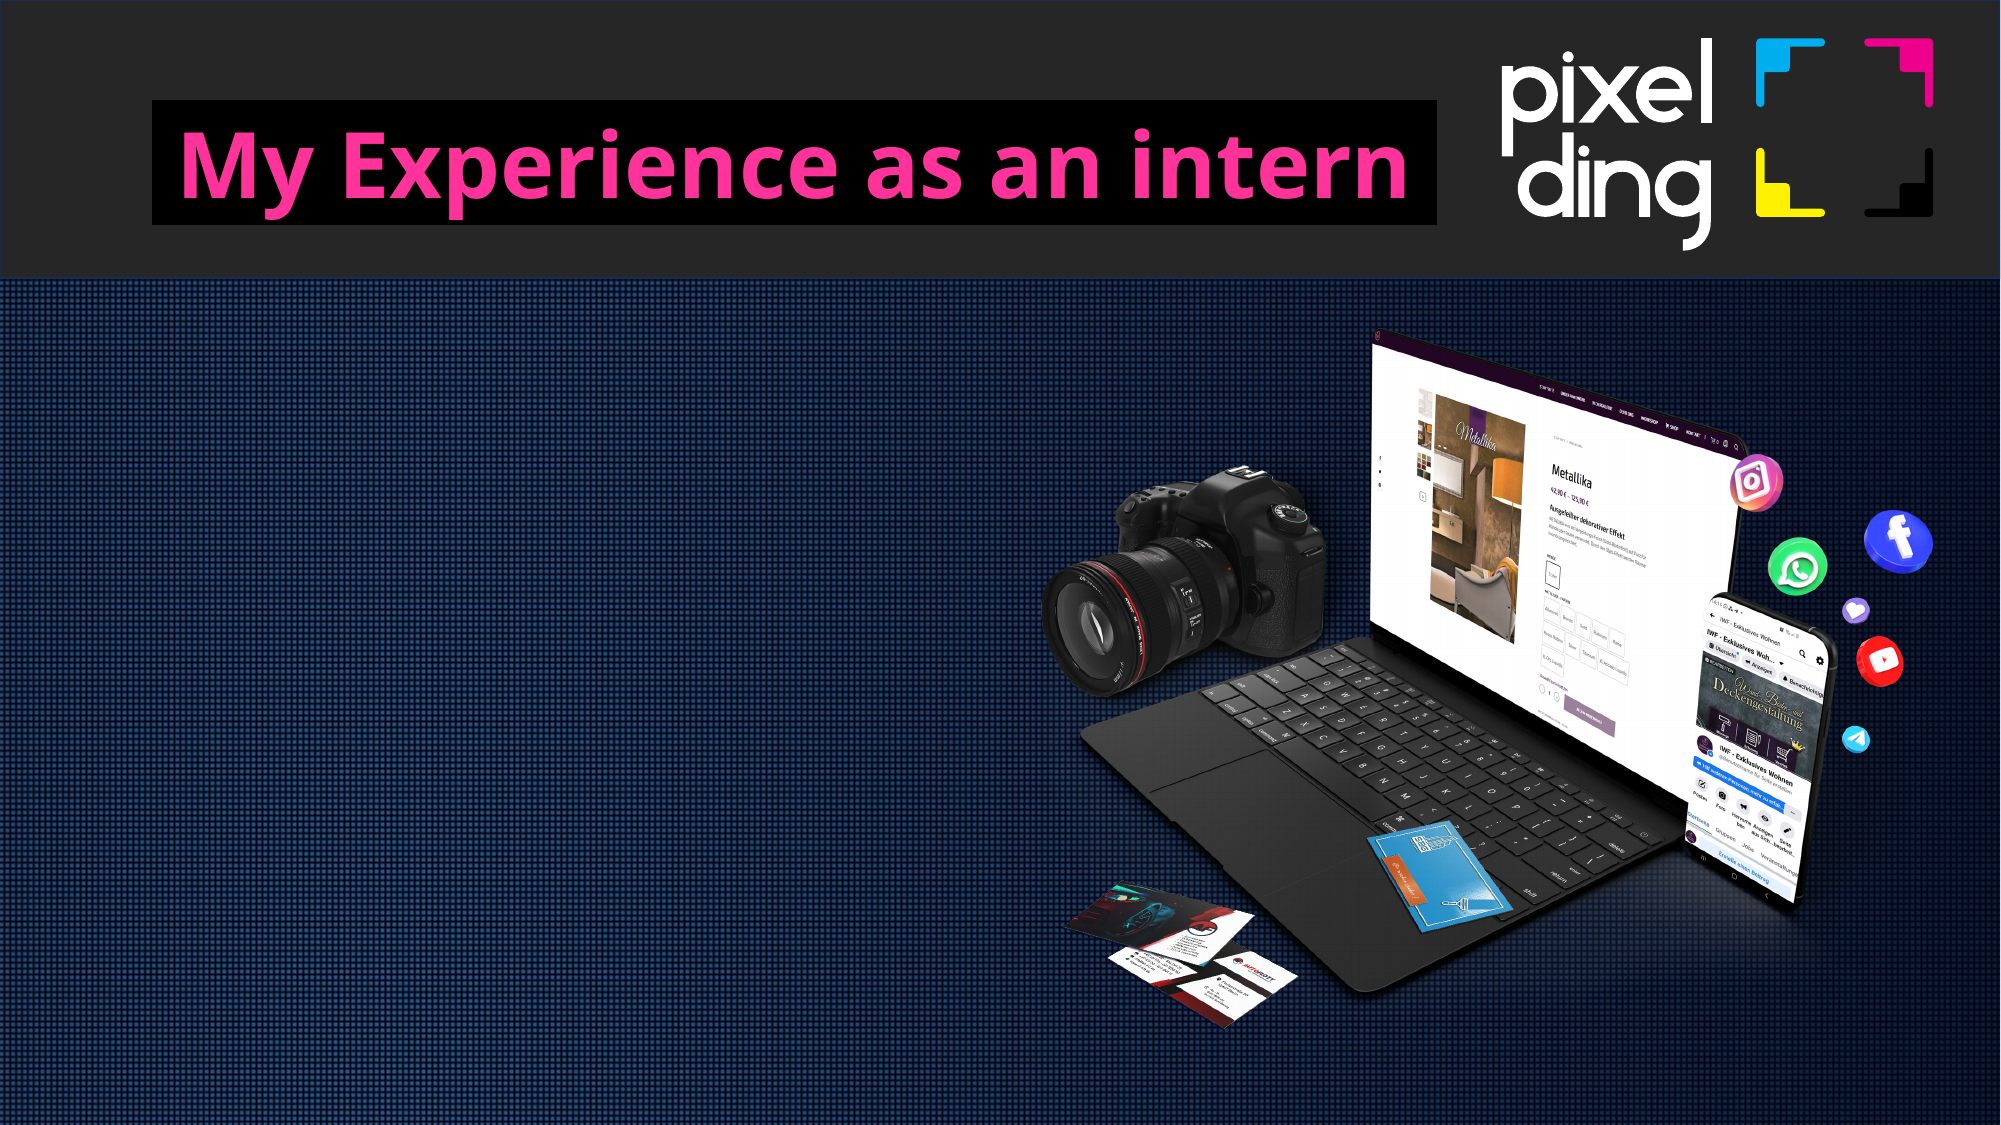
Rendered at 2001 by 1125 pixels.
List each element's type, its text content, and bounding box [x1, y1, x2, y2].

picture [1035, 324, 1934, 1038]
title My Experience as an intern [137, 59, 1863, 278]
